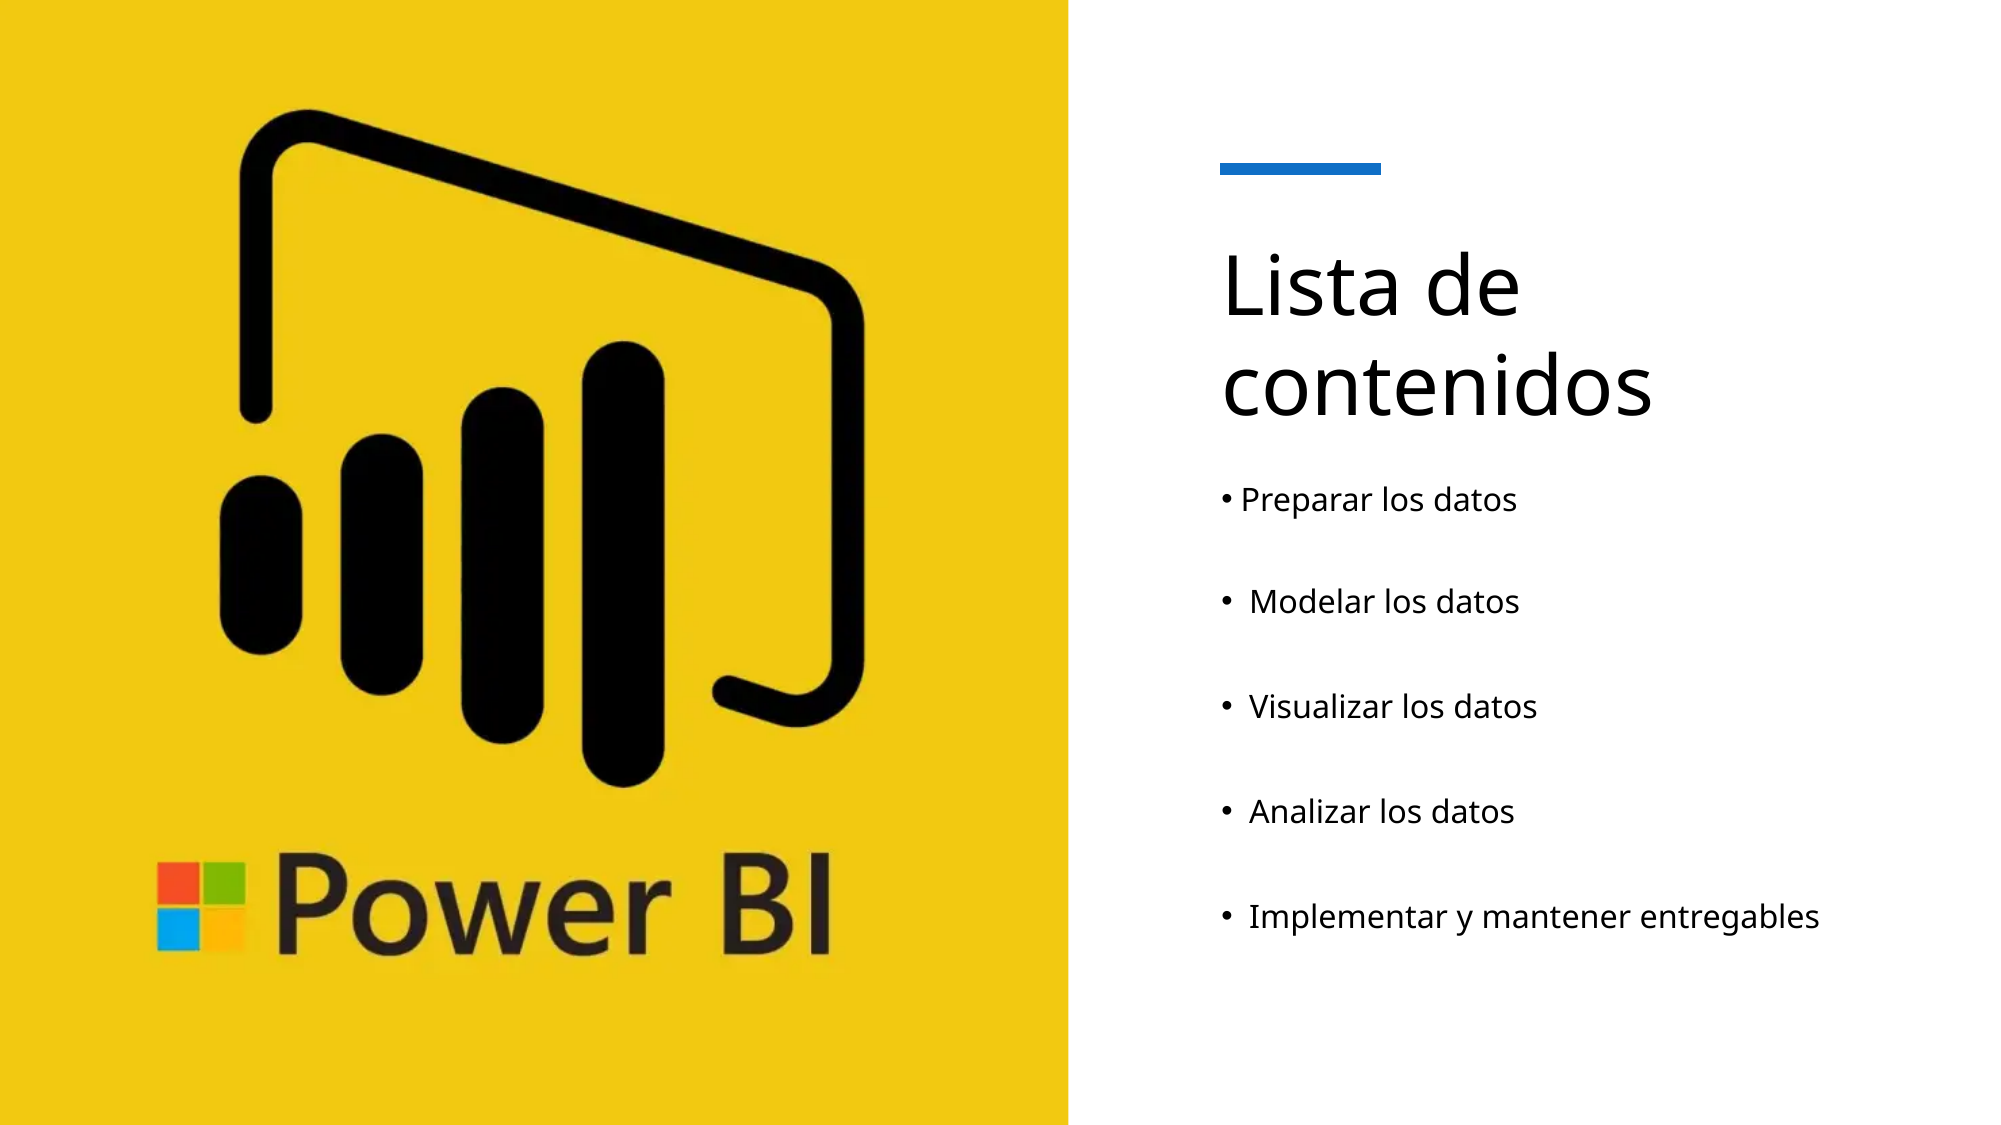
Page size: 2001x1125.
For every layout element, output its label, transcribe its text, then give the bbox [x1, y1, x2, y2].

text_box [1069, 0, 2000, 1125]
title Lista de contenidos [1206, 224, 1851, 441]
picture [0, 0, 1069, 1125]
list Preparar los datos Modelar los datos Visualizar los datos Analizar los datos Implementar y mantener entregables [1206, 468, 1851, 975]
